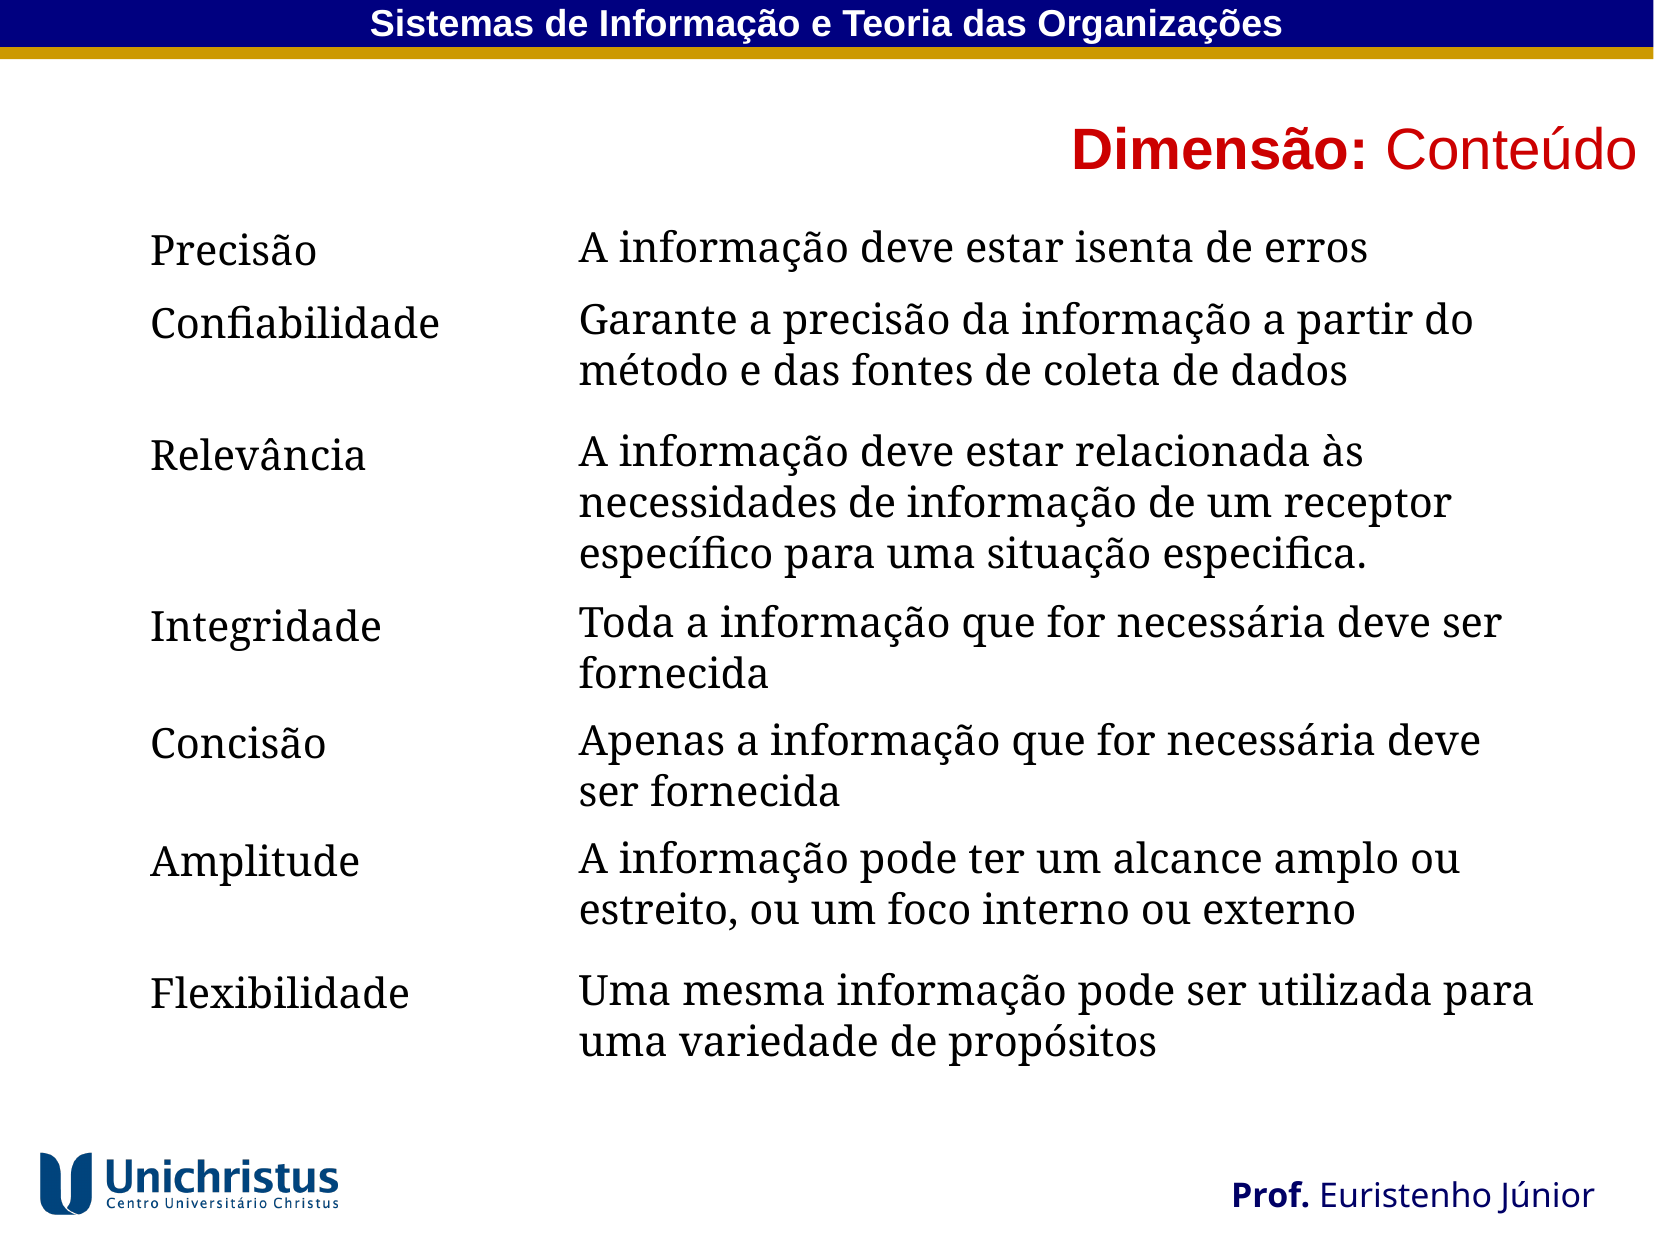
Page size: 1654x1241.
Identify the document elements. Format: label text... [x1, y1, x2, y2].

table_cell Amplitude [135, 824, 564, 956]
table_cell Integridade [135, 589, 564, 707]
table_cell Relevância [135, 418, 564, 589]
table_header A informação deve estar isenta de erros [564, 213, 1556, 286]
table_cell Apenas a informação que for necessária deve ser fornecida [564, 707, 1556, 824]
table_cell Toda a informação que for necessária deve ser fornecida [564, 589, 1556, 707]
picture [35, 1149, 343, 1217]
text_box Dimensão: Conteúdo [1056, 109, 1654, 189]
table_header Precisão [135, 213, 564, 286]
table_cell A informação pode ter um alcance amplo ou estreito, ou um foco interno ou externo [564, 824, 1556, 956]
table_cell Concisão [135, 707, 564, 824]
table_cell Garante a precisão da informação a partir do método e das fontes de coleta de dados [564, 286, 1556, 418]
table_cell Confiabilidade [135, 286, 564, 418]
text_box Sistemas de Informação e Teoria das Organizações [0, 0, 1654, 47]
table_cell A informação deve estar relacionada às necessidades de informação de um receptor específico para uma situação especifica. [564, 418, 1556, 589]
text_box Prof. Euristenho Júnior [1216, 1163, 1654, 1224]
table_cell Uma mesma informação pode ser utilizada para uma variedade de propósitos [564, 956, 1556, 1088]
table_cell Flexibilidade [135, 956, 564, 1088]
text_box [0, 47, 1654, 60]
